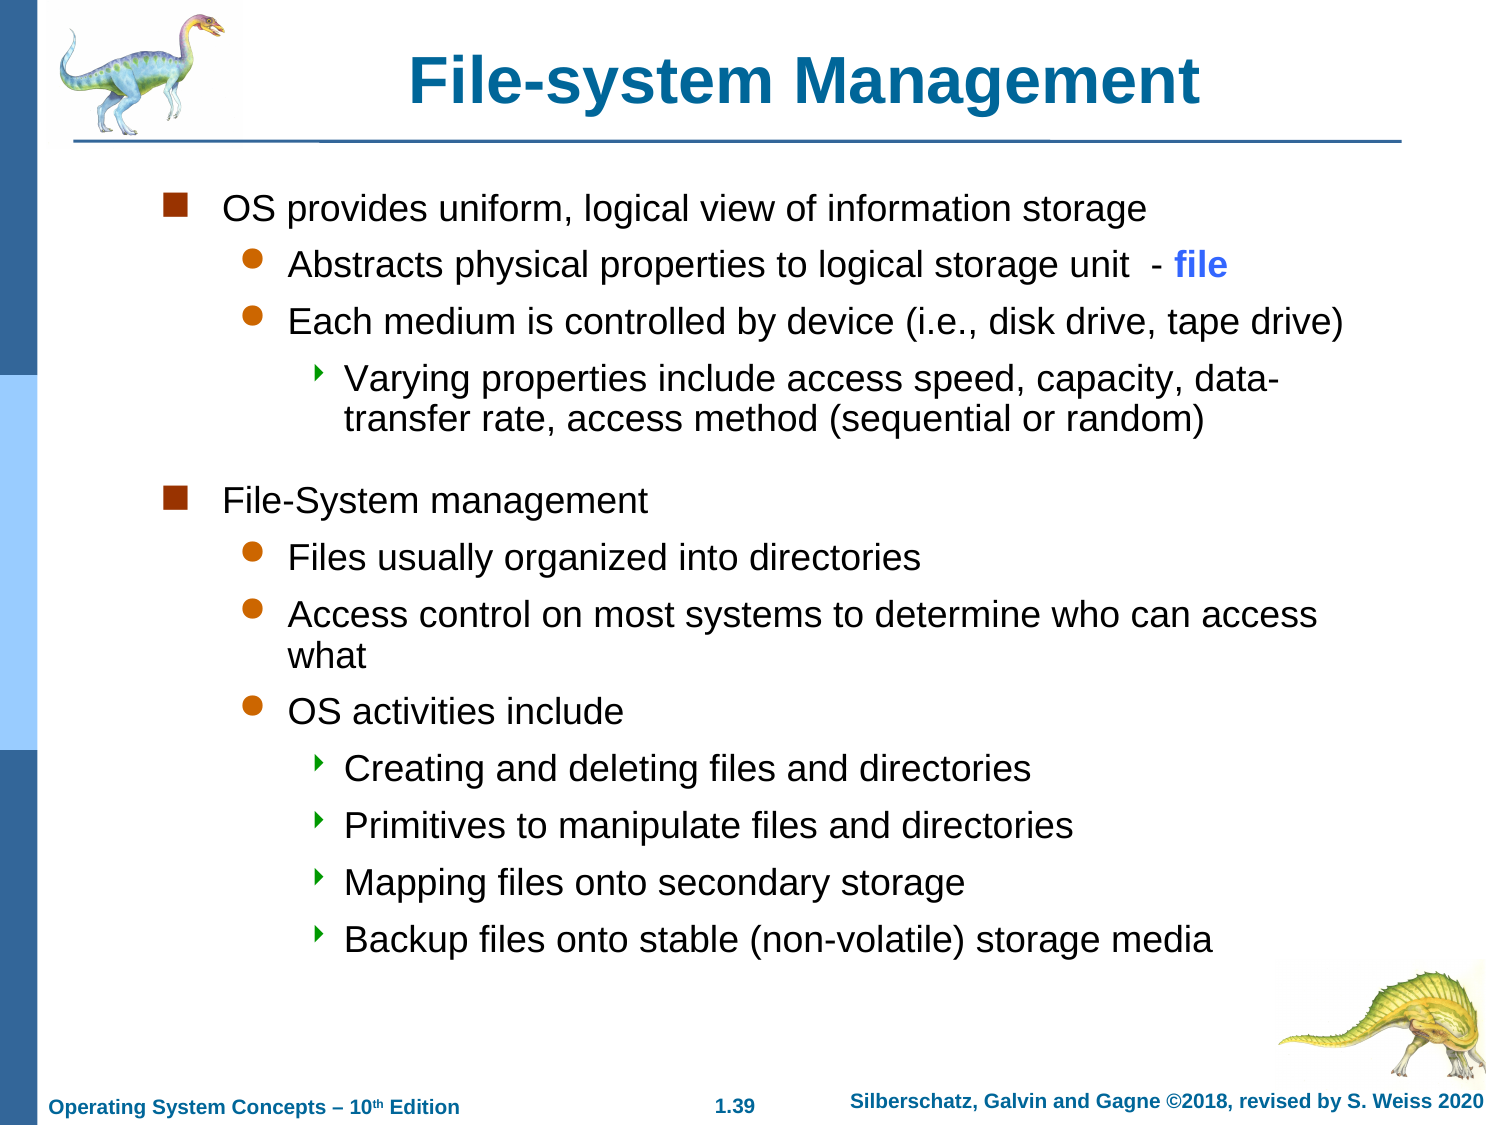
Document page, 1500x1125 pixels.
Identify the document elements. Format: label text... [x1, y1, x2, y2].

text_box File-system Management [185, 29, 1426, 125]
text_box OS provides uniform, logical view of information storage Abstracts physical properties to logical storage unit - file Each medium is controlled by device (i.e., disk drive, tape drive) Varying properties include access speed, capacity, data-transfer rate, access method (sequential or random) File-System management Files usually organized into directories Access control on most systems to determine who can access what OS activities include Creating and deleting files and directories Primitives to manipulate files and directories Mapping files onto secondary storage Backup files onto stable (non-volatile) storage media [151, 181, 1371, 1001]
picture [1275, 959, 1486, 1090]
picture [46, 0, 243, 149]
